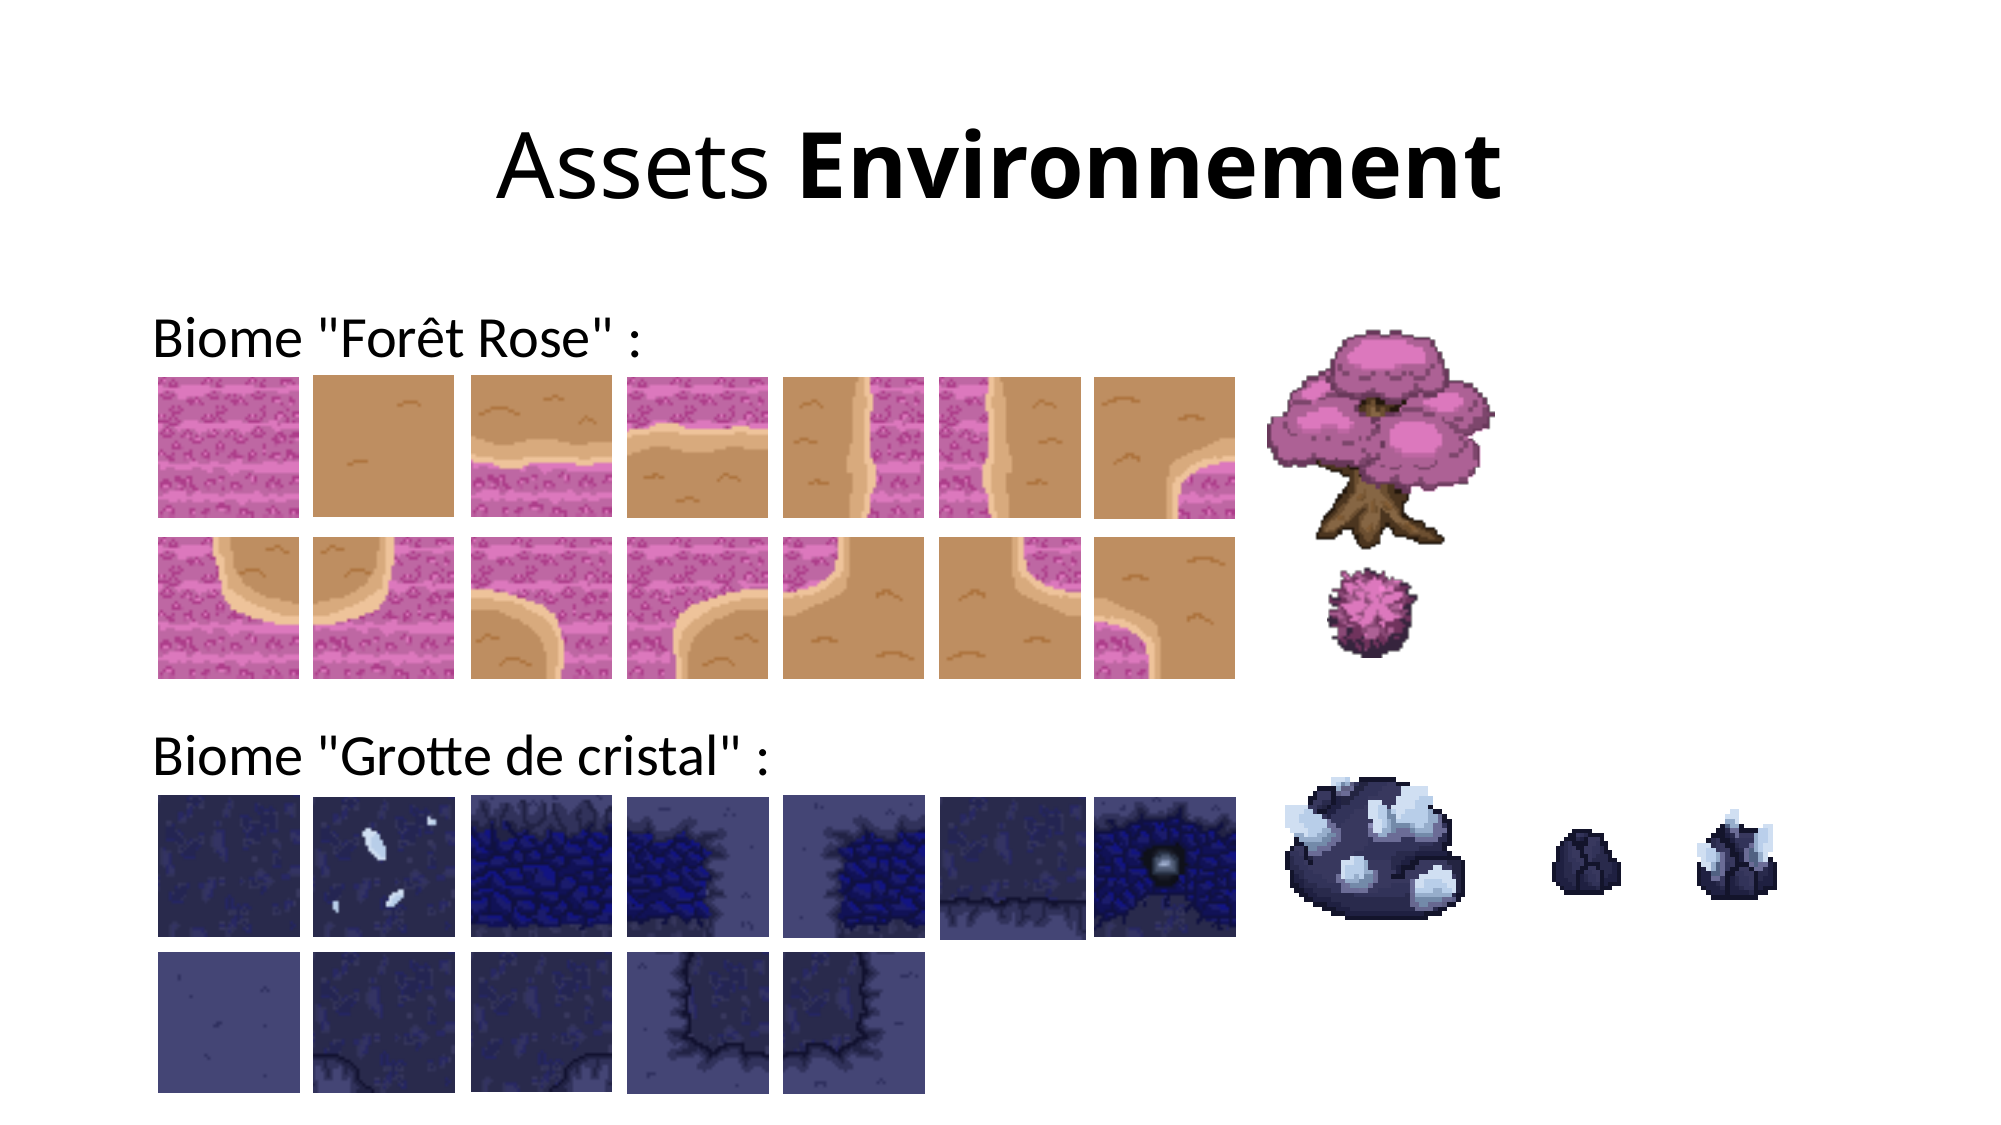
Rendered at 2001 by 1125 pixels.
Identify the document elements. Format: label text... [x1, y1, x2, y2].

picture [627, 377, 768, 518]
picture [627, 537, 768, 679]
picture [313, 952, 455, 1093]
picture [783, 537, 924, 679]
list Biome "Forêt Rose" : Biome "Grotte de cristal" : [137, 299, 1863, 1014]
picture [783, 952, 925, 1095]
picture [1267, 326, 1495, 658]
picture [1094, 377, 1235, 520]
picture [783, 377, 924, 518]
picture [313, 375, 454, 517]
picture [783, 795, 925, 938]
picture [939, 377, 1081, 518]
picture [158, 537, 299, 679]
picture [940, 797, 1086, 940]
picture [1094, 537, 1235, 679]
picture [158, 952, 300, 1093]
picture [471, 795, 612, 937]
picture [313, 797, 455, 937]
title Assets Environnement [137, 59, 1863, 278]
picture [627, 952, 769, 1095]
picture [158, 795, 300, 937]
picture [1267, 722, 1849, 953]
picture [313, 537, 454, 679]
picture [158, 377, 299, 518]
picture [627, 797, 769, 937]
picture [471, 375, 612, 517]
picture [471, 537, 612, 679]
picture [1094, 797, 1236, 937]
picture [471, 952, 612, 1092]
picture [939, 537, 1081, 679]
